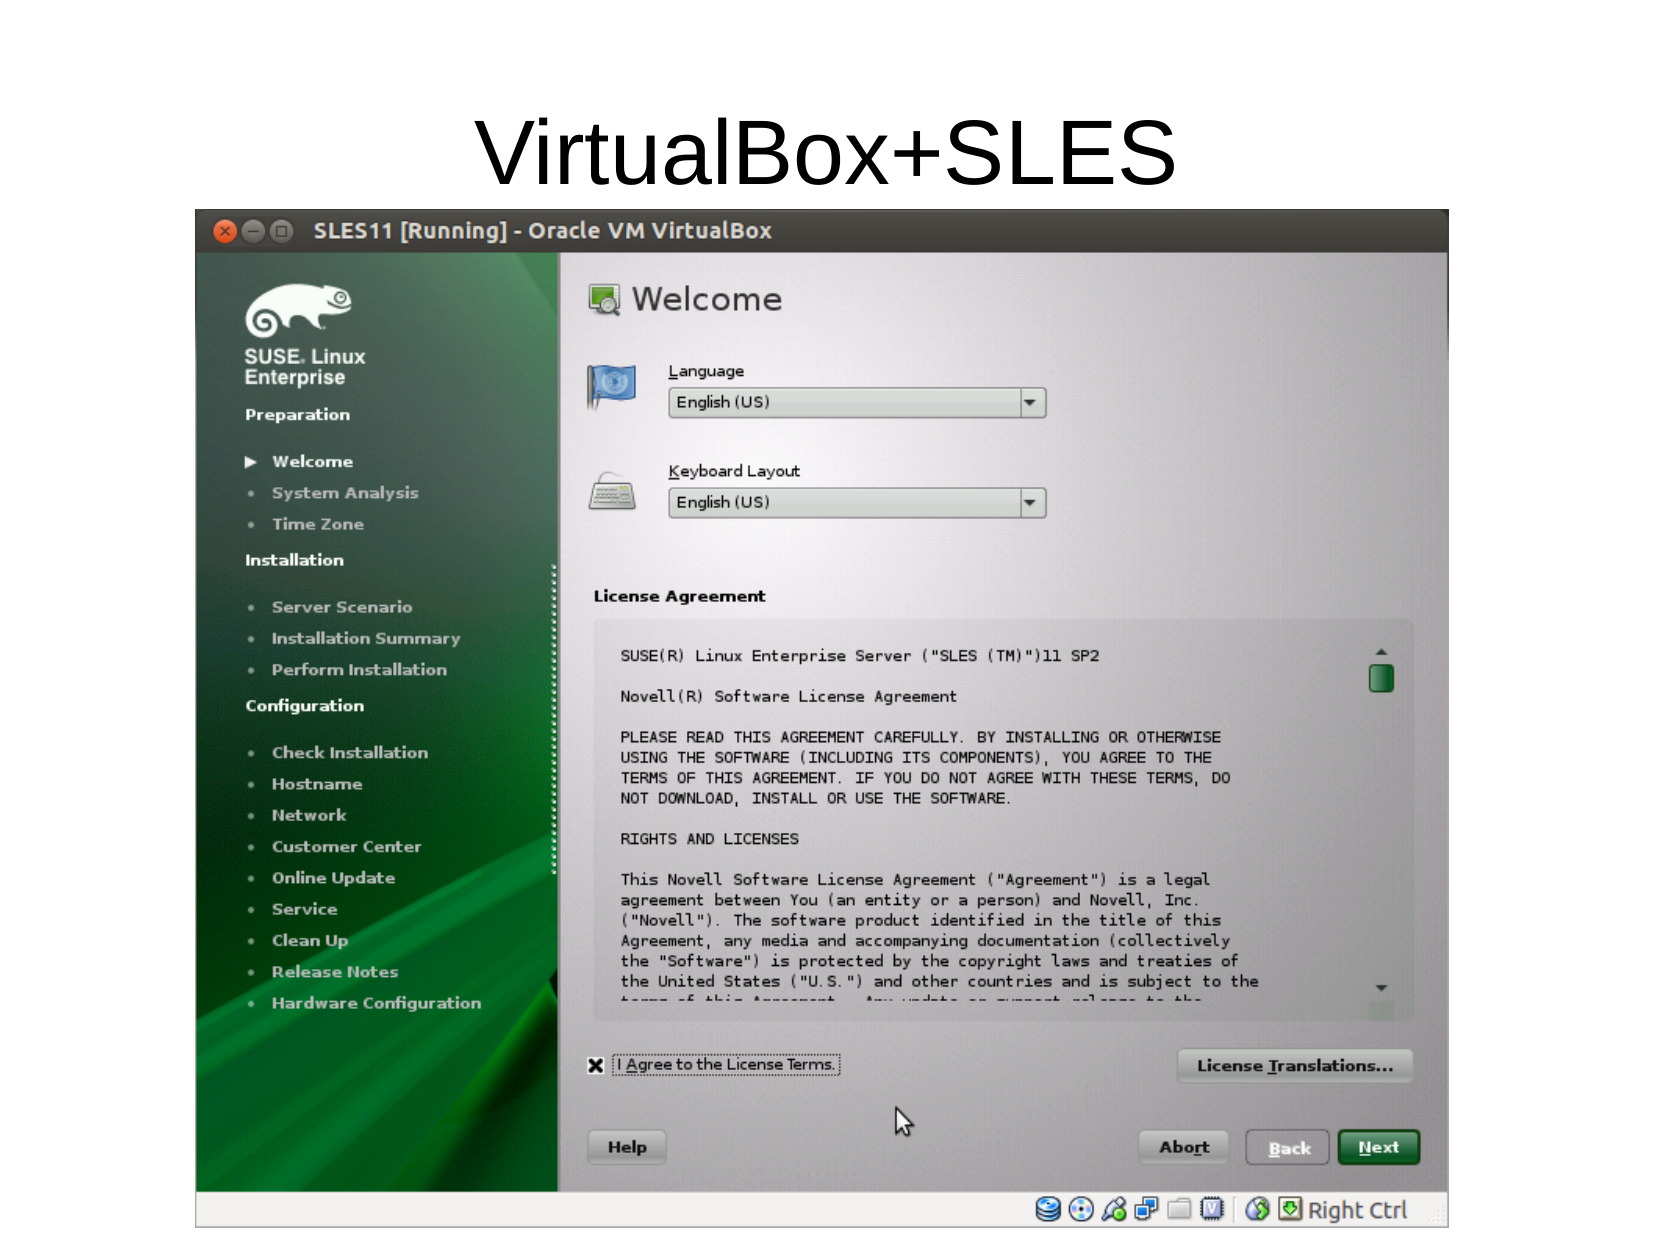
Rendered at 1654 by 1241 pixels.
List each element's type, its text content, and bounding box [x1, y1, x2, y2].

title VirtualBox+SLES [82, 49, 1571, 257]
picture [195, 209, 1449, 1228]
